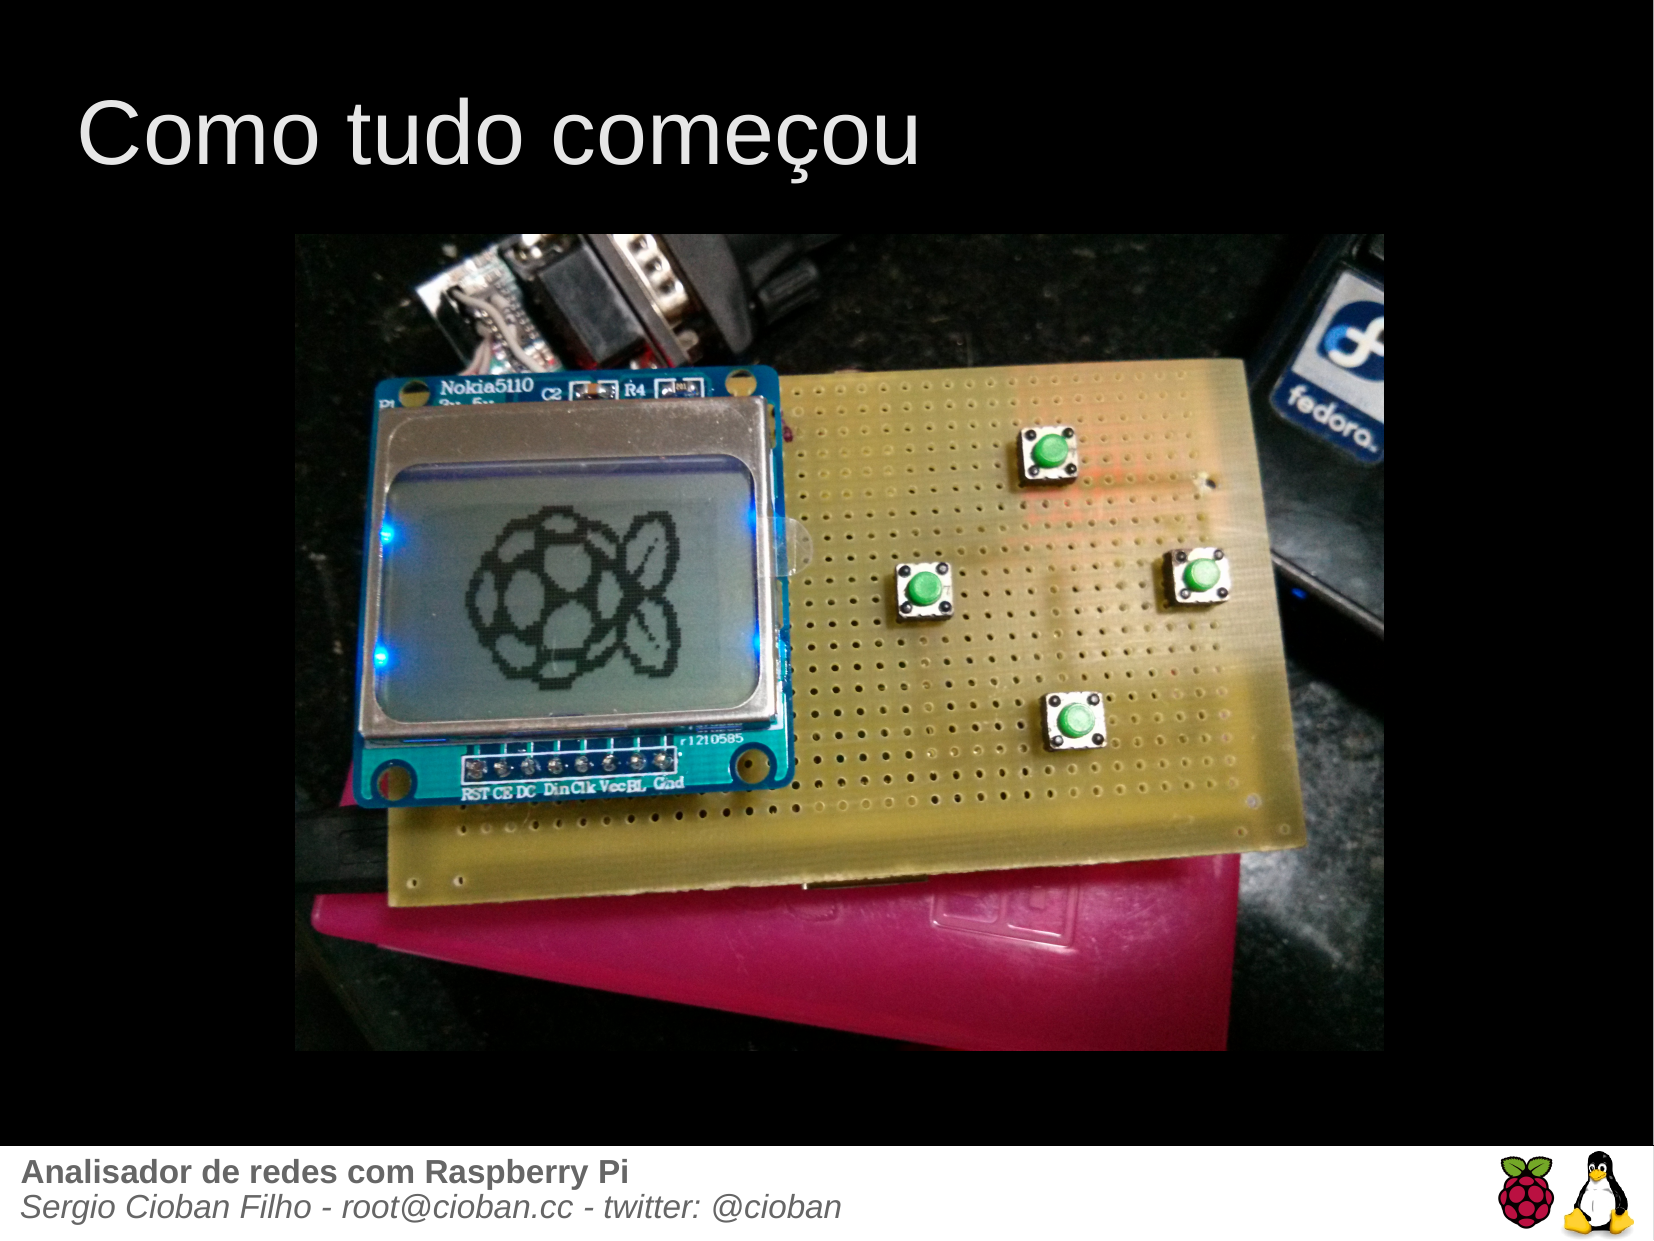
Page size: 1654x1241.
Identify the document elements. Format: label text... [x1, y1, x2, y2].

picture [295, 234, 1384, 1051]
title Como tudo começou [76, 29, 1565, 237]
picture [1476, 1147, 1634, 1240]
